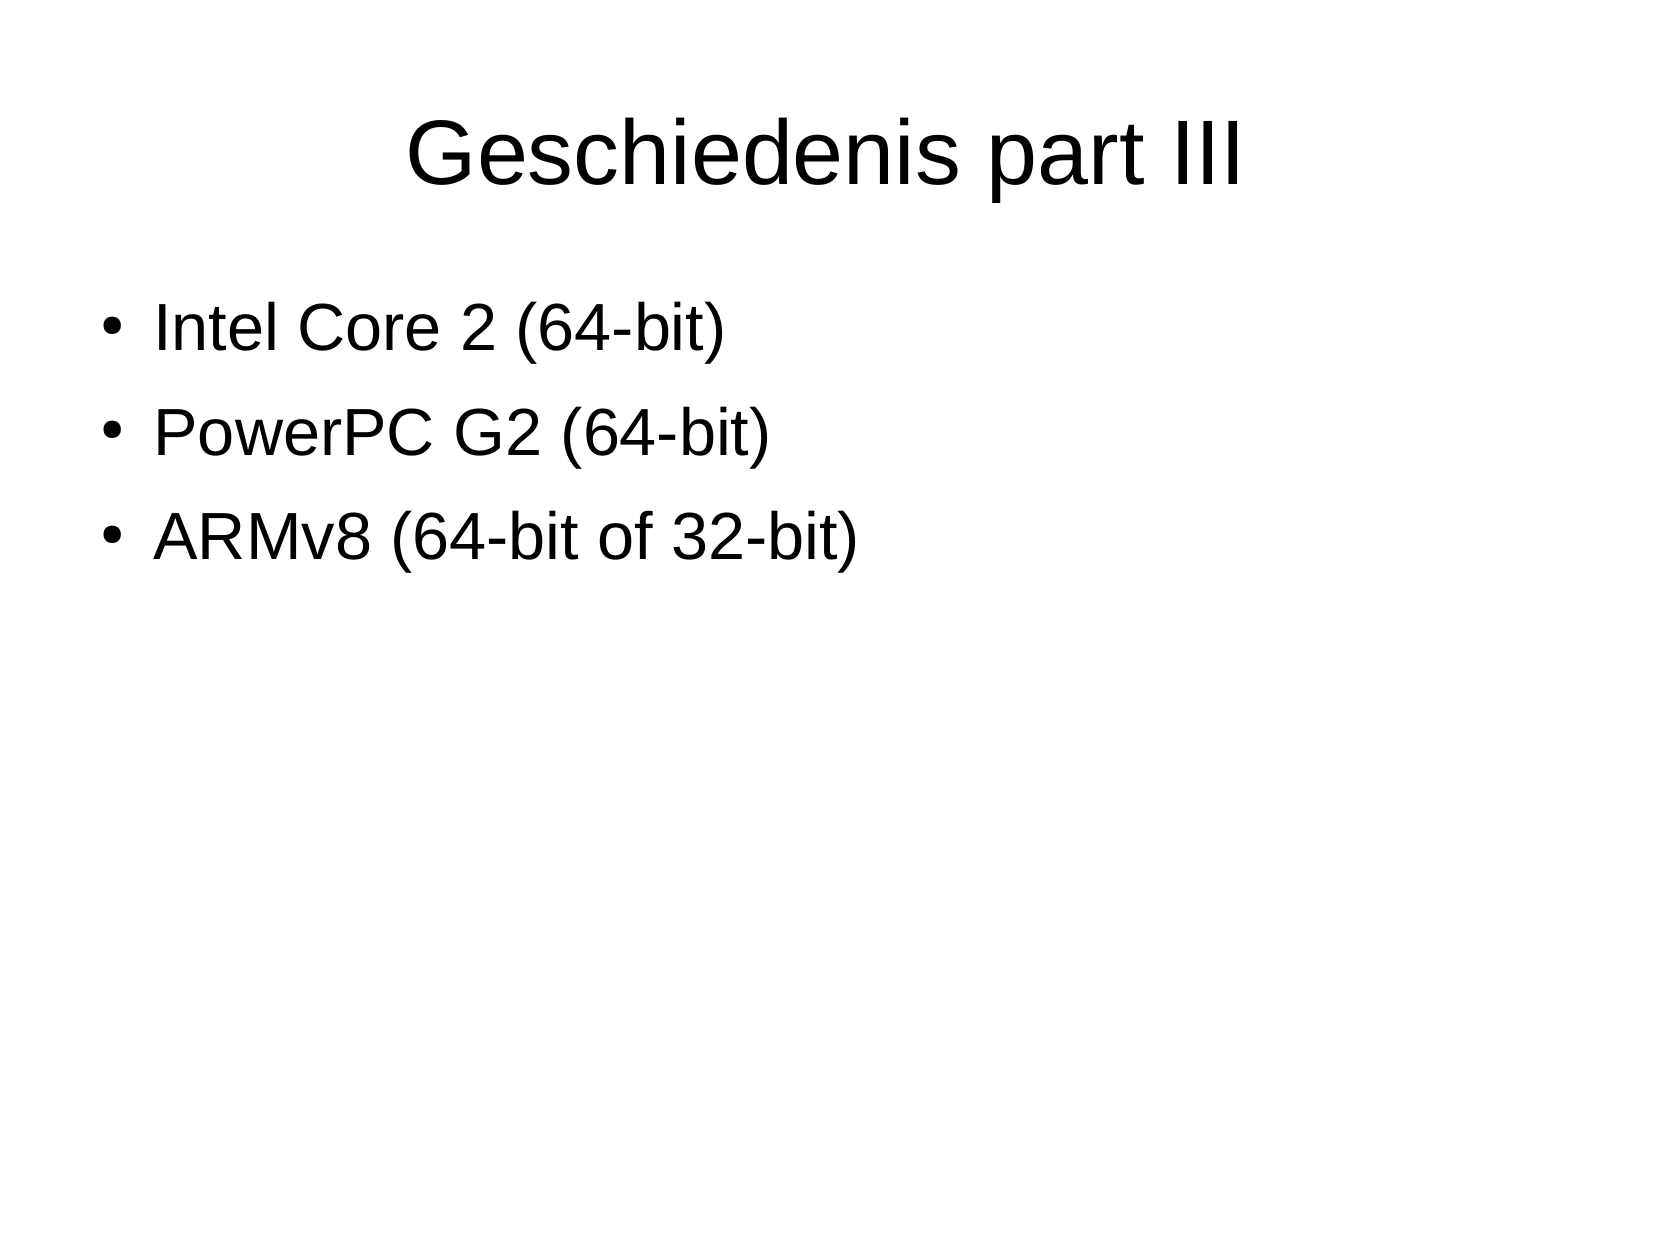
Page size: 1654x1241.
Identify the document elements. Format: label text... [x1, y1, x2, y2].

title Geschiedenis part III [82, 49, 1571, 257]
list Intel Core 2 (64-bit) PowerPC G2 (64-bit) ARMv8 (64-bit of 32-bit) [82, 290, 1571, 1010]
